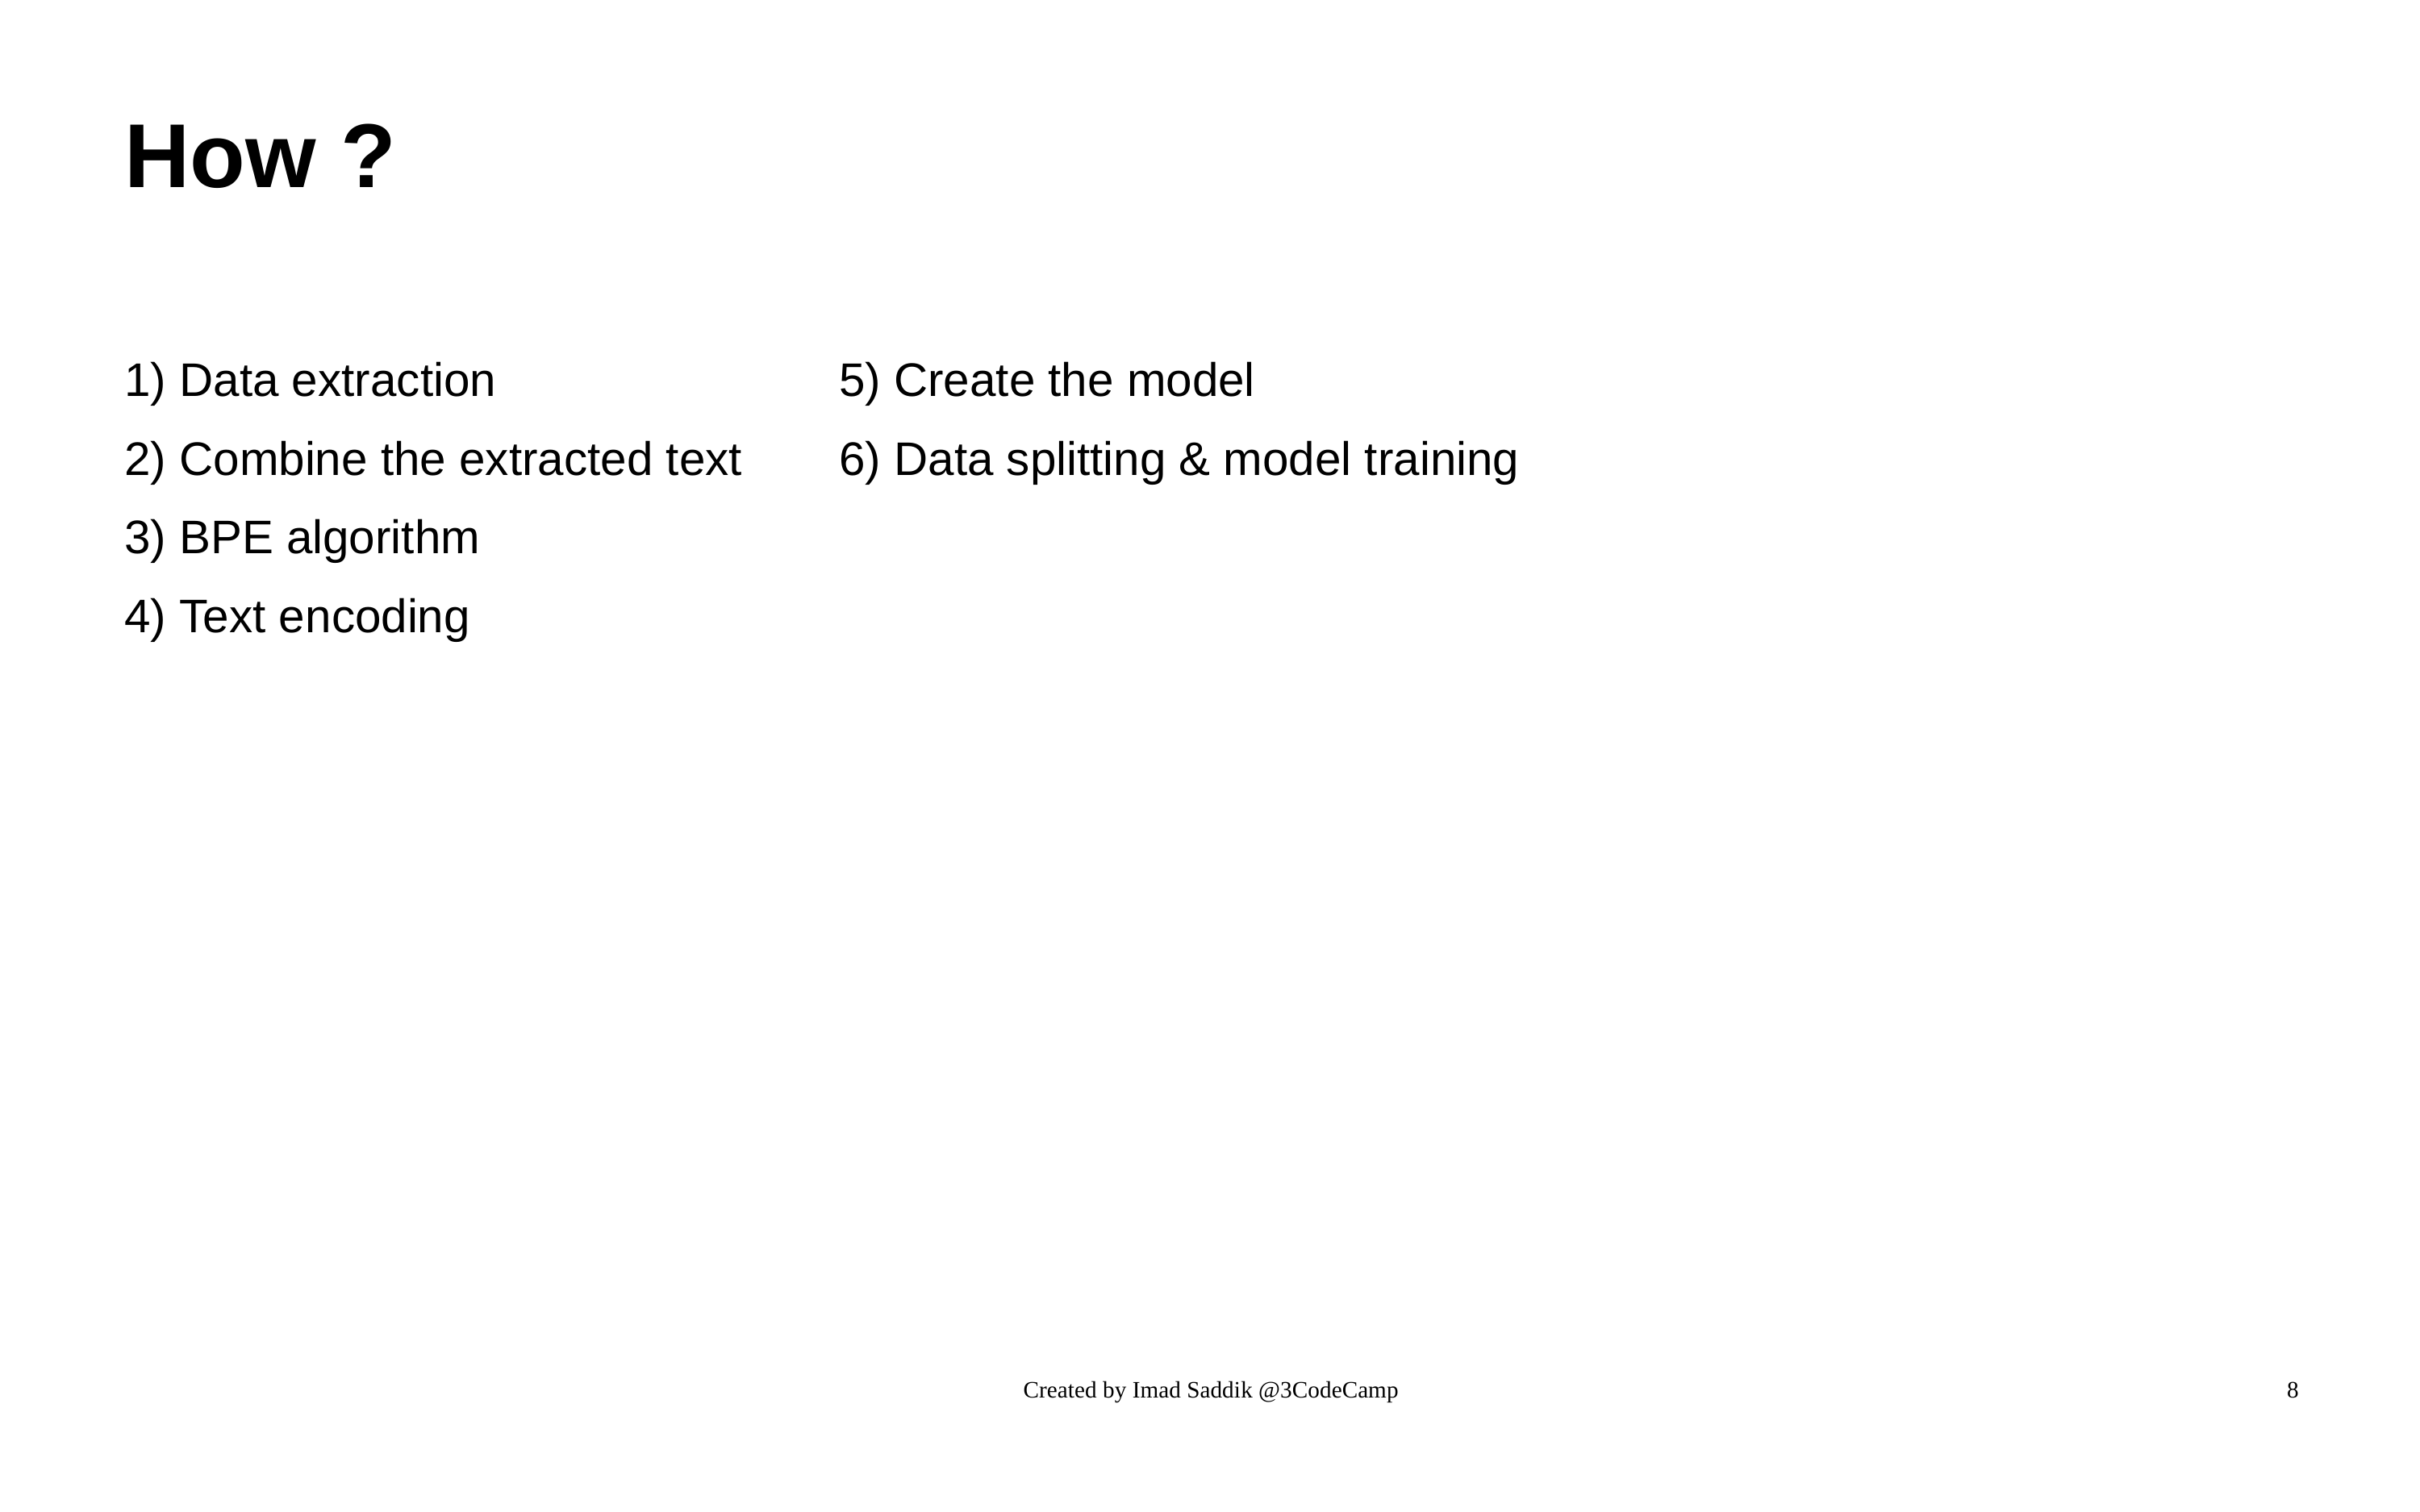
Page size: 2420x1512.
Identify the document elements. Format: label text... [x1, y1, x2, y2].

text_box Create the model Data splitting & model training [827, 322, 1574, 648]
text_box Data extraction Combine the extracted text BPE algorithm Text encoding [112, 322, 817, 648]
text_box How ? [112, 61, 1194, 251]
